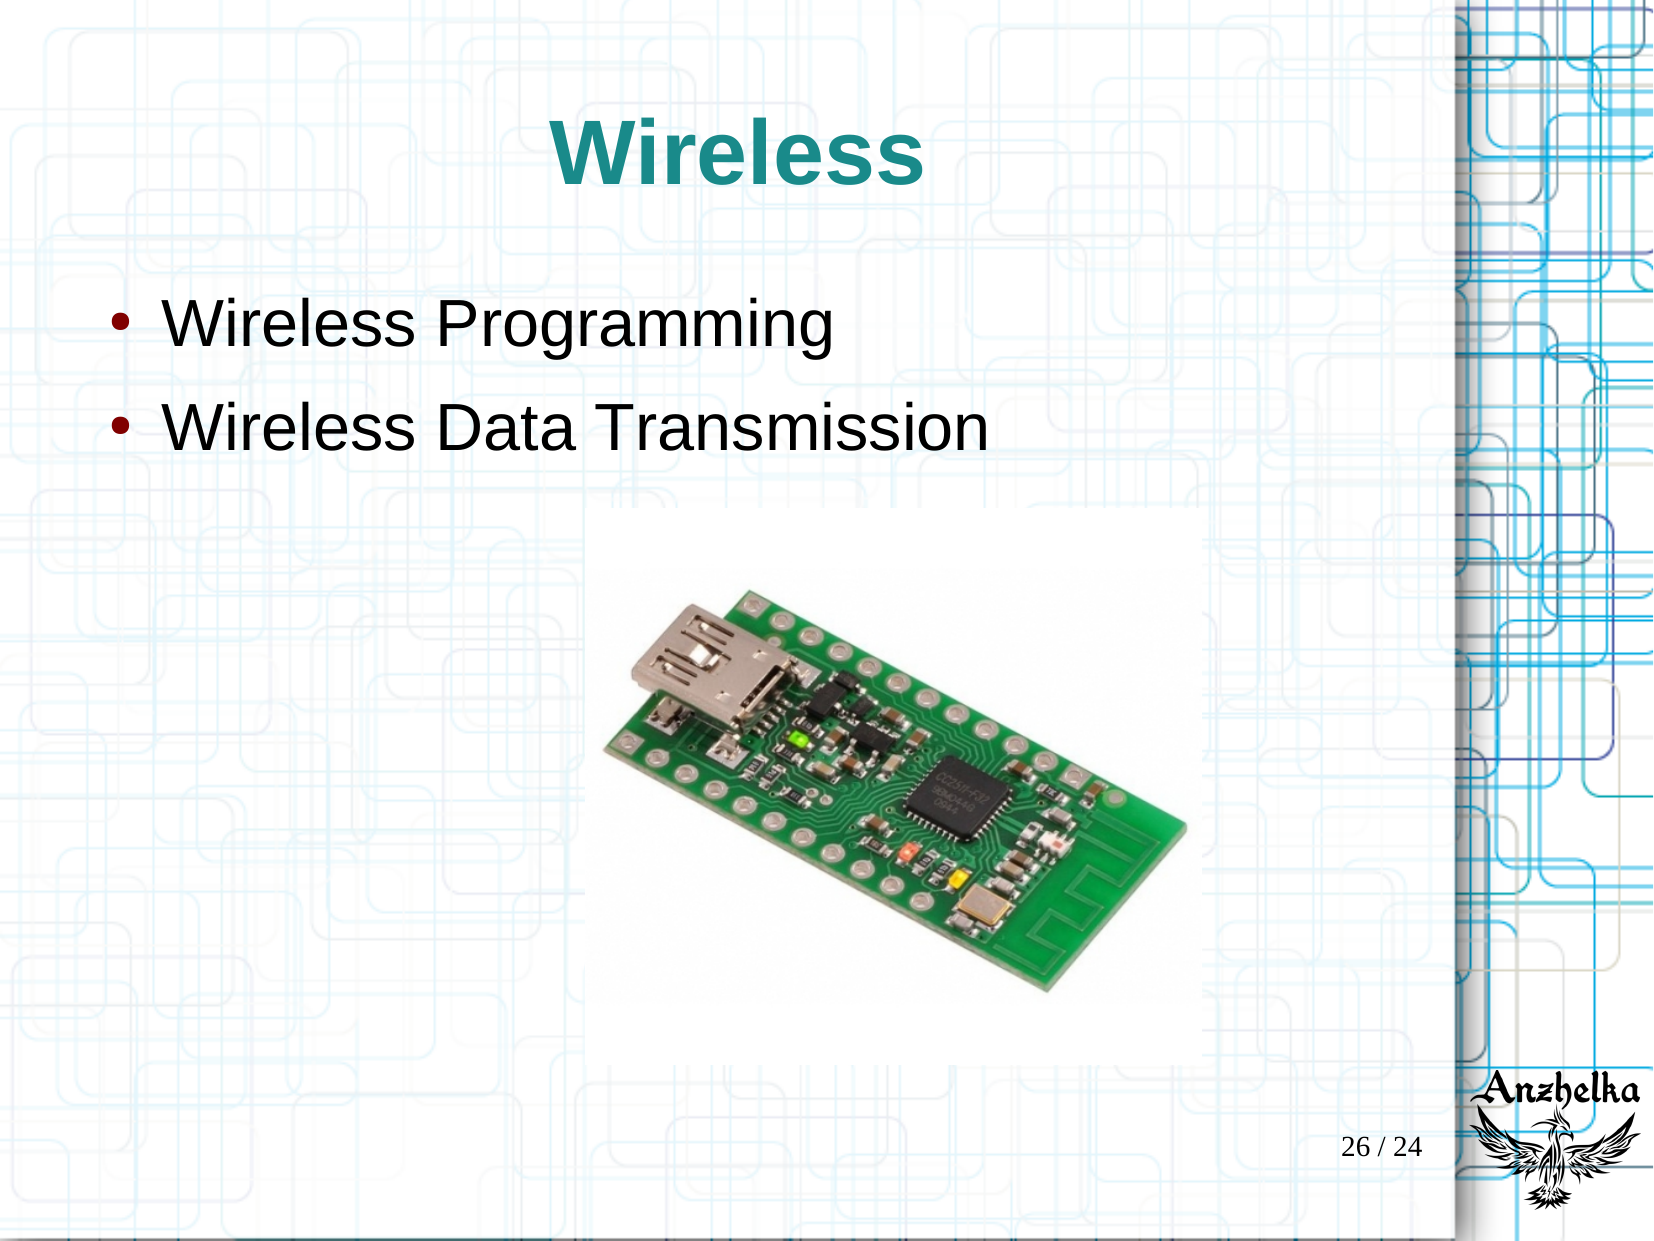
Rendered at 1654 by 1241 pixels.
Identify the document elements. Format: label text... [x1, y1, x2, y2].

picture [0, 0, 1654, 1241]
list Wireless Programming Wireless Data Transmission [90, 285, 1426, 1006]
title Wireless [58, 49, 1417, 257]
